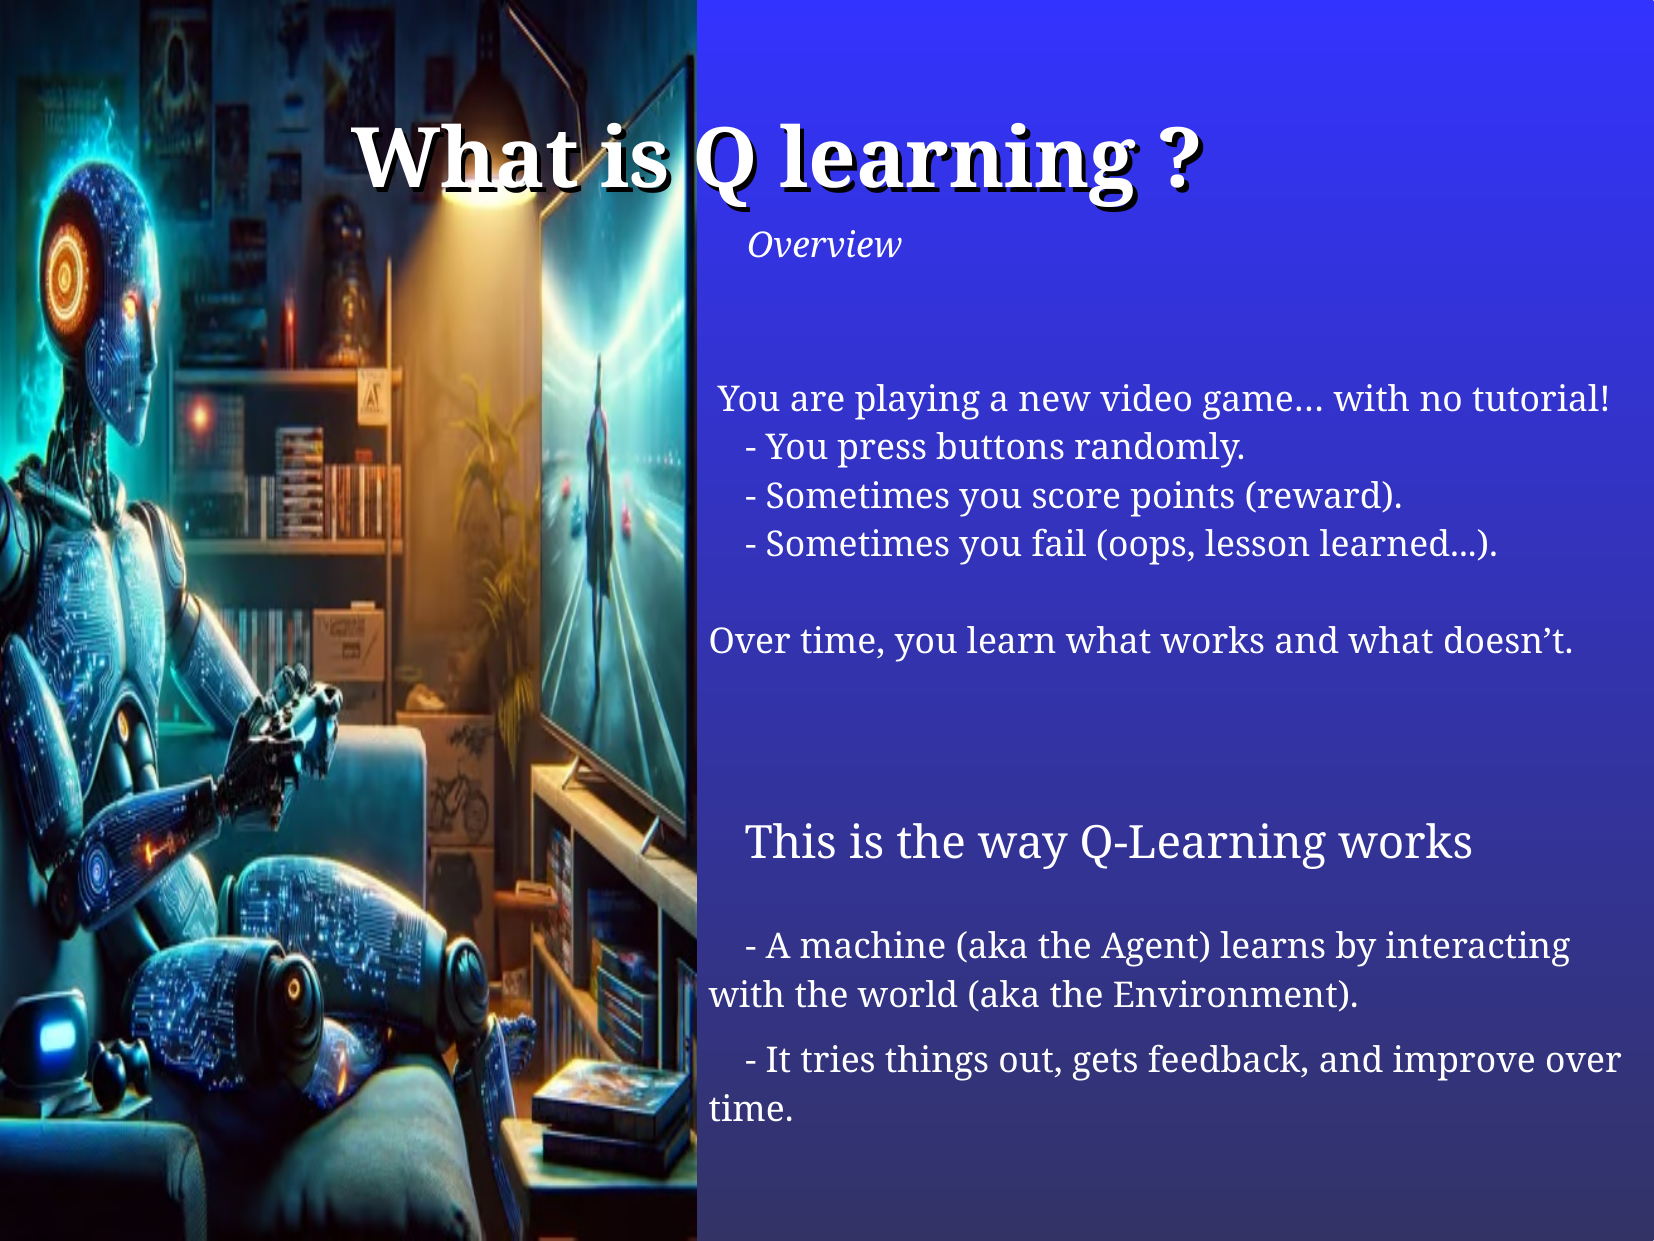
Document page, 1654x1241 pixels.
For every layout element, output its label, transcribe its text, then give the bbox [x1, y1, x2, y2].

text_box What is Q learning ? [336, 91, 1654, 225]
picture [0, 0, 697, 1241]
text_box You are playing a new video game… with no tutorial! - You press buttons randomly. - Sometimes you score points (reward). - Sometimes you fail (oops, lesson learned...). Over time, you learn what works and what doesn’t. This is the way Q-Learning works - A machine (aka the Agent) learns by interacting with the world (aka the Environment). - It tries things out, gets feedback, and improve over time. [693, 366, 1654, 1091]
text_box Overview [696, 177, 1654, 304]
